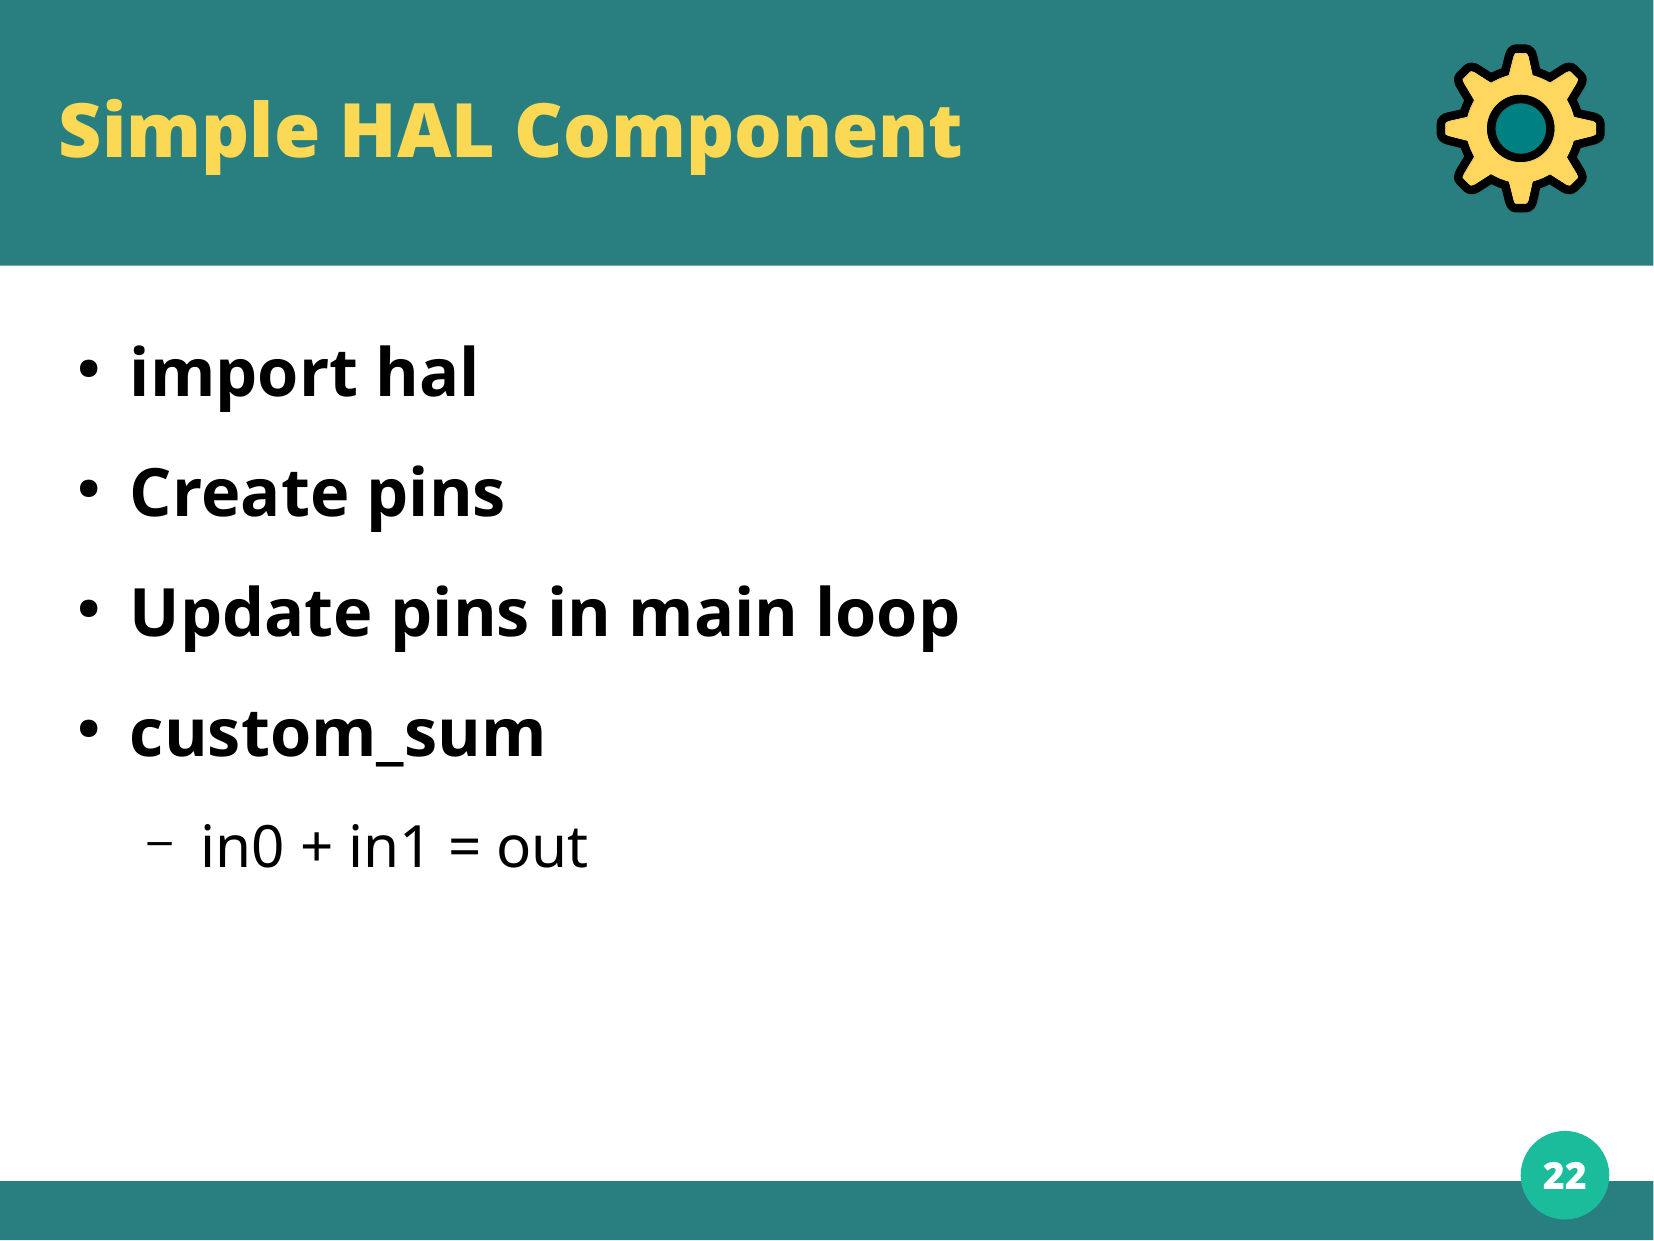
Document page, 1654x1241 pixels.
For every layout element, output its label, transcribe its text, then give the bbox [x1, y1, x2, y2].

list import hal Create pins Update pins in main loop custom_sum in0 + in1 = out [59, 324, 1595, 1152]
title Simple HAL Component [59, 49, 1595, 207]
